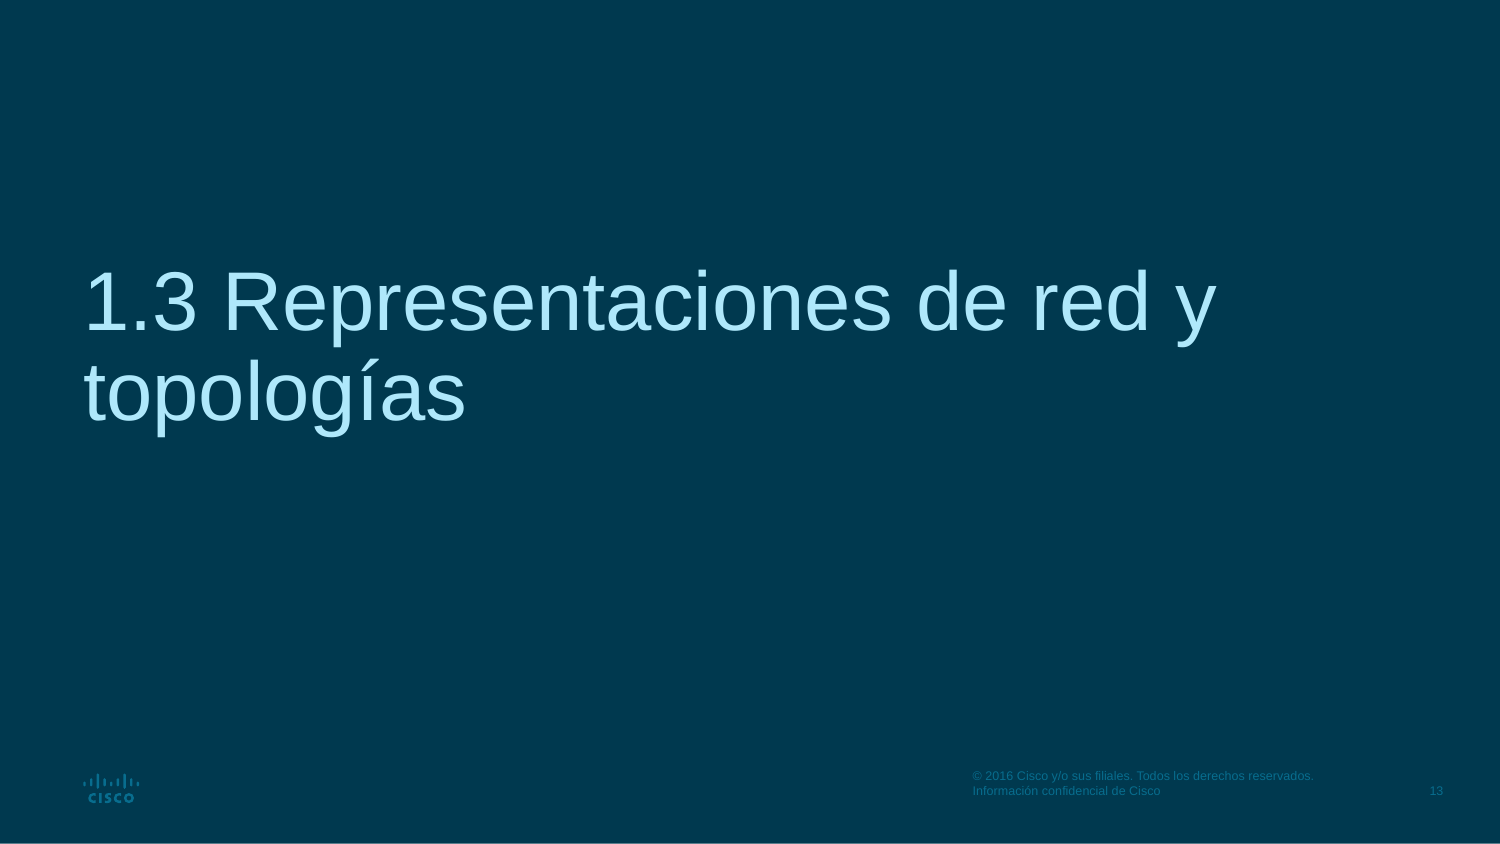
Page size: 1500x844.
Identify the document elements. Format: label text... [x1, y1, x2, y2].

title 1.3 Representaciones de red y topologías [68, 150, 1419, 446]
